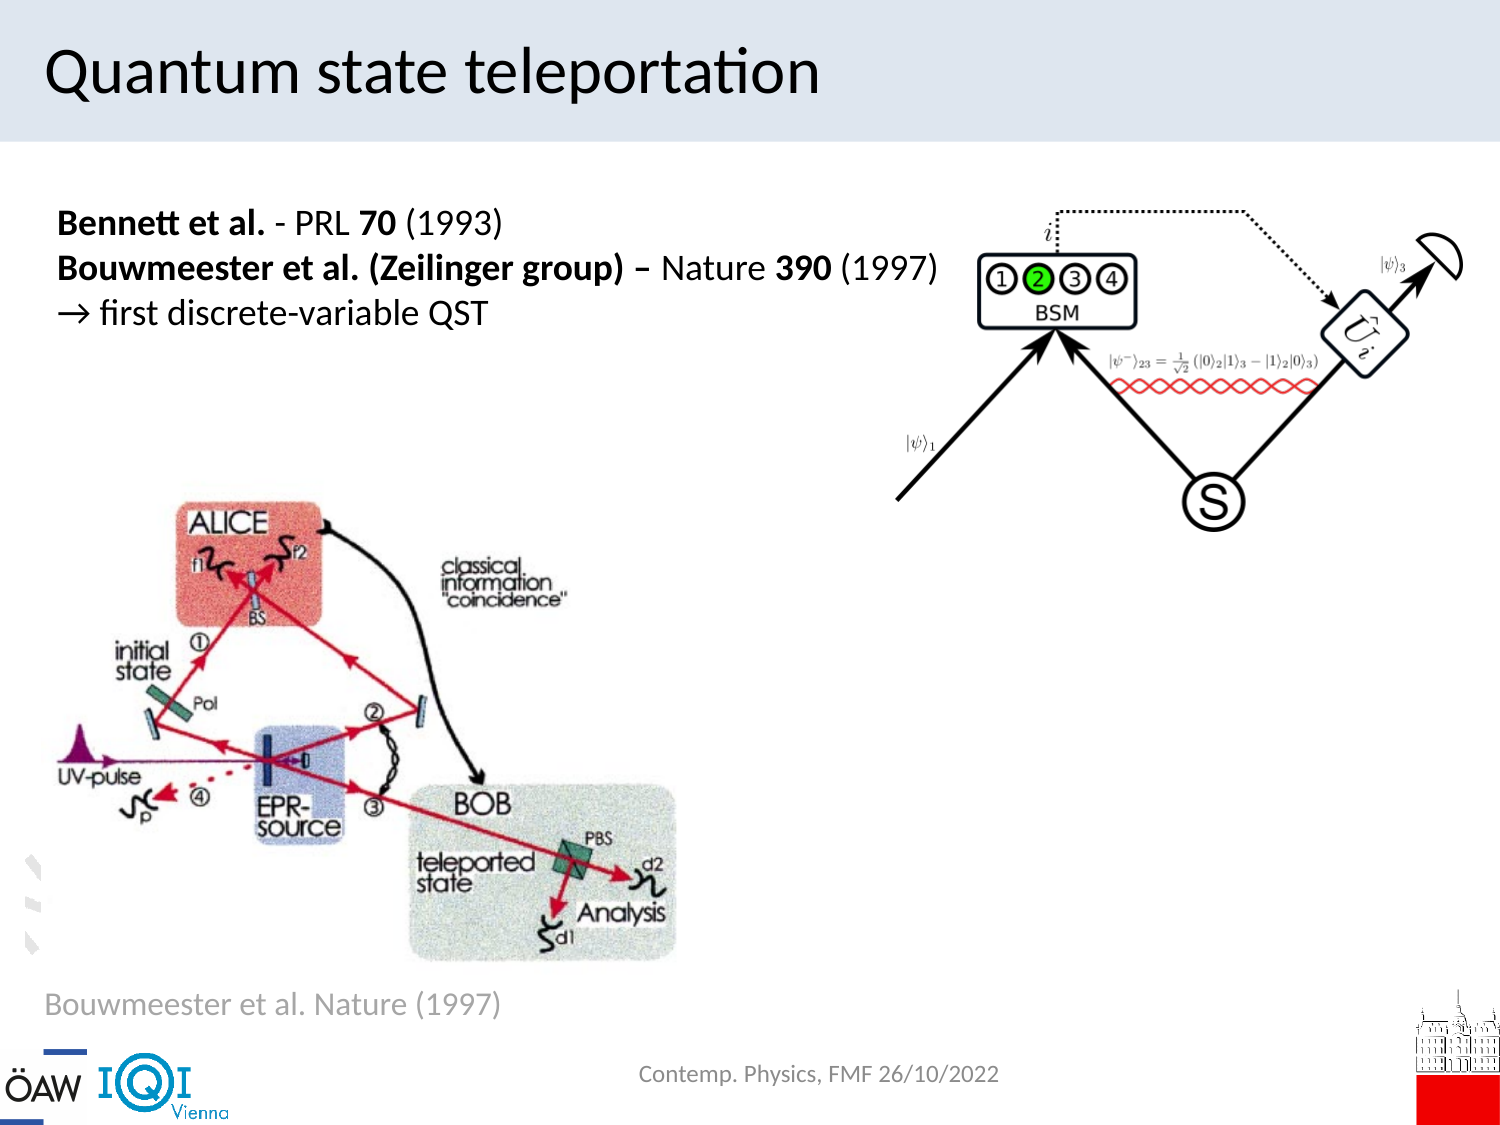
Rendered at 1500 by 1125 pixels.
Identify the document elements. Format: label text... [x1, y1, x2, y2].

picture [895, 210, 1463, 532]
picture [1416, 988, 1500, 1125]
title Quantum state teleportation [29, 7, 1317, 126]
picture [94, 1049, 234, 1124]
picture [25, 465, 690, 976]
text_box Bennett et al. - PRL 70 (1993) Bouwmeester et al. (Zeilinger group) – Nature 390 (1997) → first discrete-variable QST [42, 190, 954, 341]
picture [0, 1049, 87, 1125]
text_box Bouwmeester et al. Nature (1997) [29, 974, 518, 1030]
